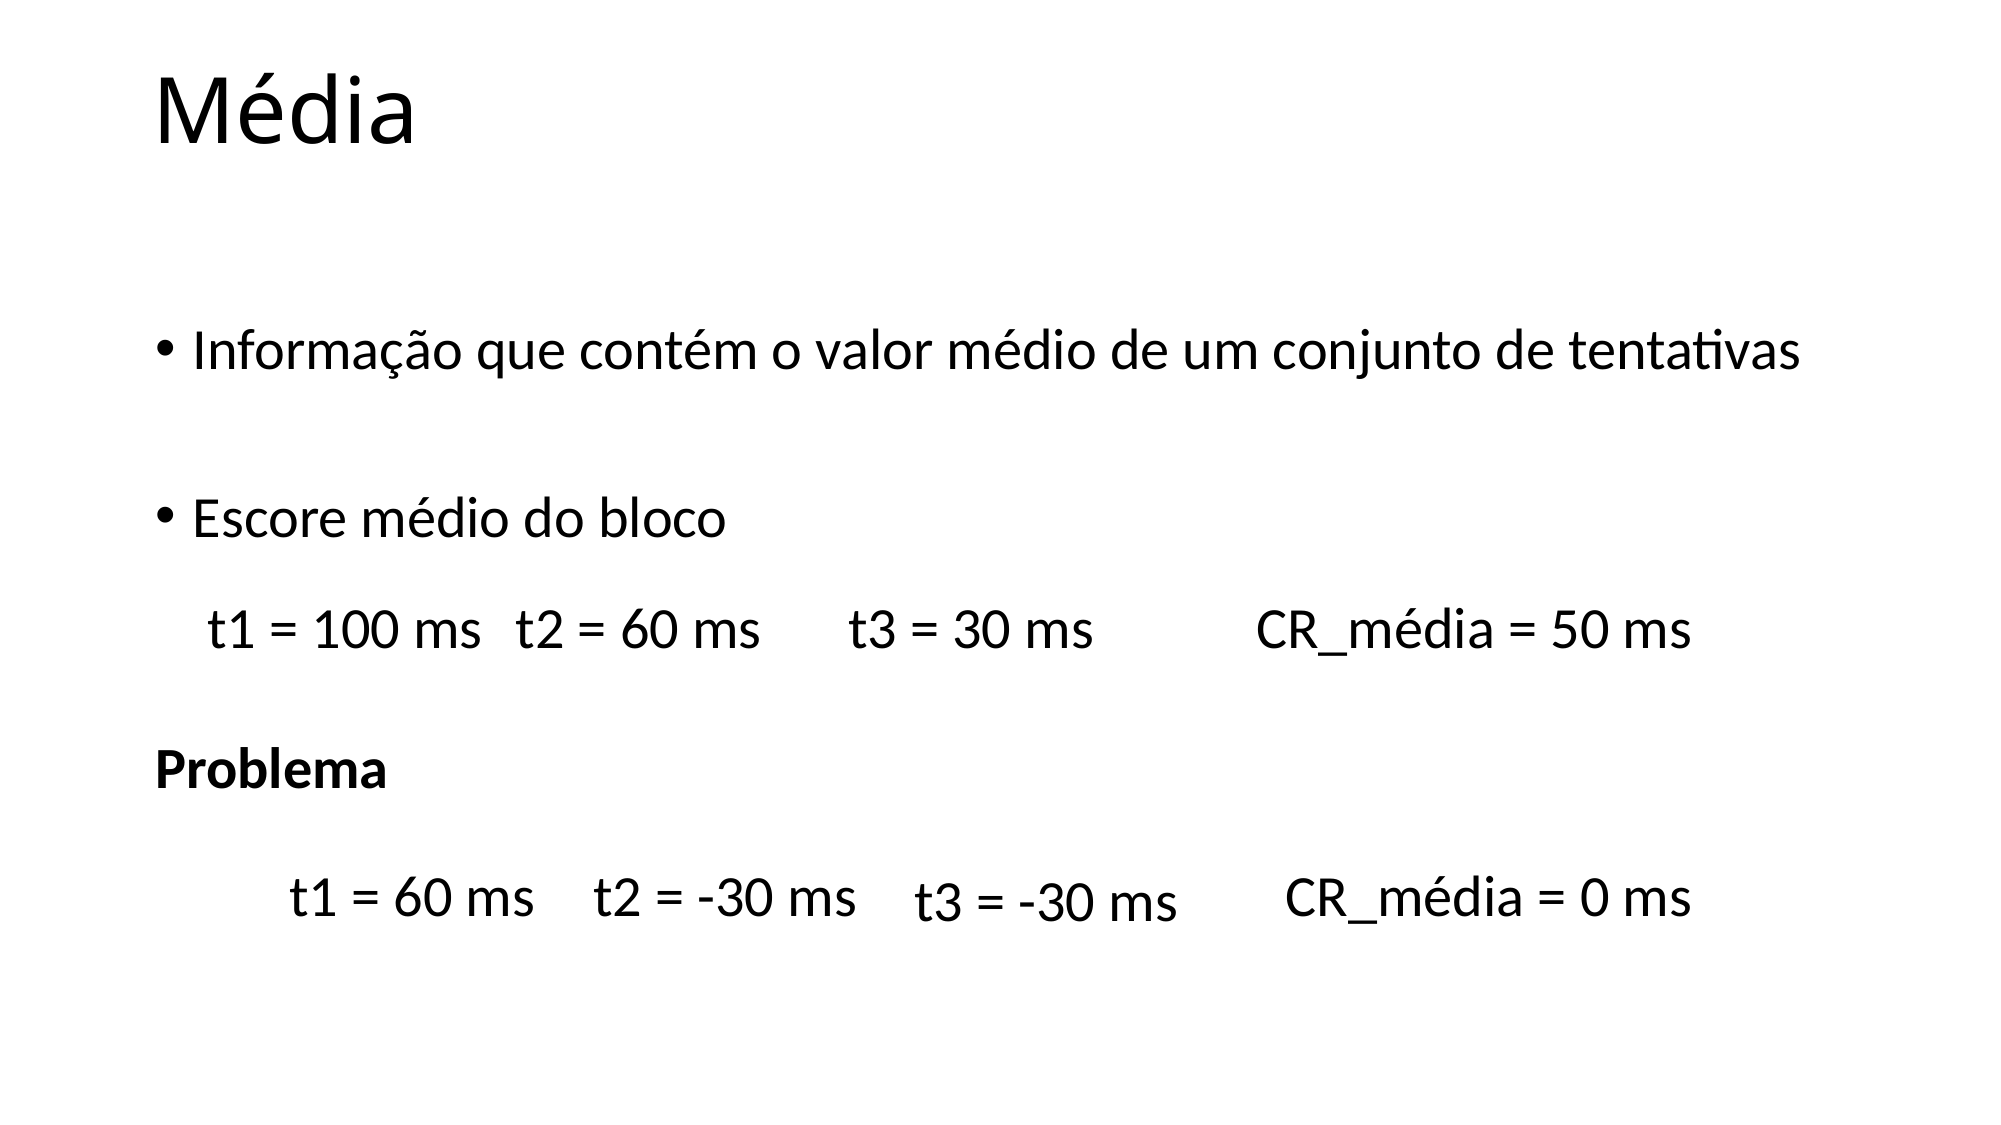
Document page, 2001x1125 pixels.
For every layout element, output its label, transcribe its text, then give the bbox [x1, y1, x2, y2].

text_box t3 = 30 ms [833, 582, 1110, 668]
text_box t2 = -30 ms [578, 850, 872, 936]
text_box t1 = 60 ms [274, 850, 551, 936]
text_box CR_média = 0 ms [1271, 850, 1708, 936]
text_box t1 = 100 ms [192, 582, 498, 668]
title Média [137, 59, 1863, 278]
text_box t2 = 60 ms [500, 582, 777, 668]
text_box t3 = -30 ms [899, 856, 1194, 941]
text_box CR_média = 50 ms [1241, 582, 1708, 668]
list Informação que contém o valor médio de um conjunto de tentativas Escore médio do bloco Problema [140, 311, 1866, 1026]
